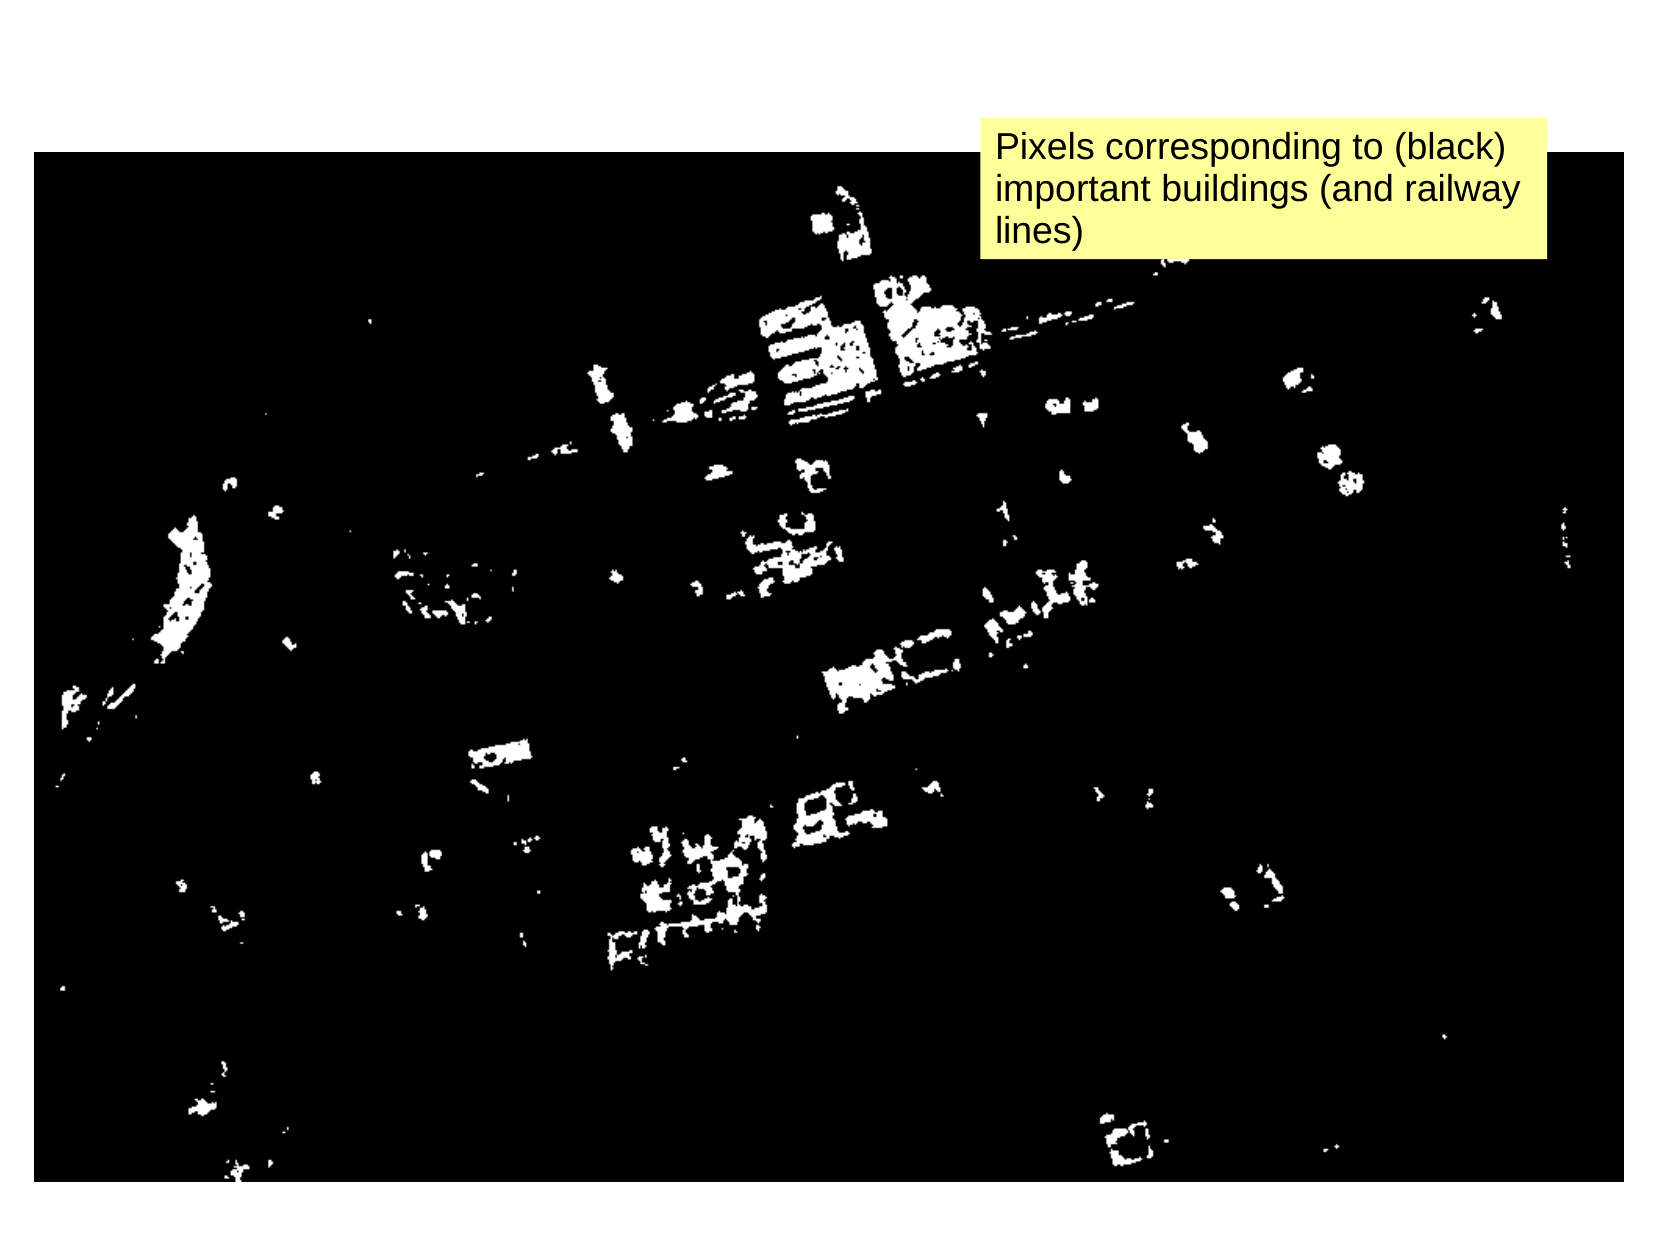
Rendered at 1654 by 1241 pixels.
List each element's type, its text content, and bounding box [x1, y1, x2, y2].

text_box Pixels corresponding to (black) important buildings (and railway lines) [980, 118, 1548, 260]
picture [34, 152, 1624, 1182]
